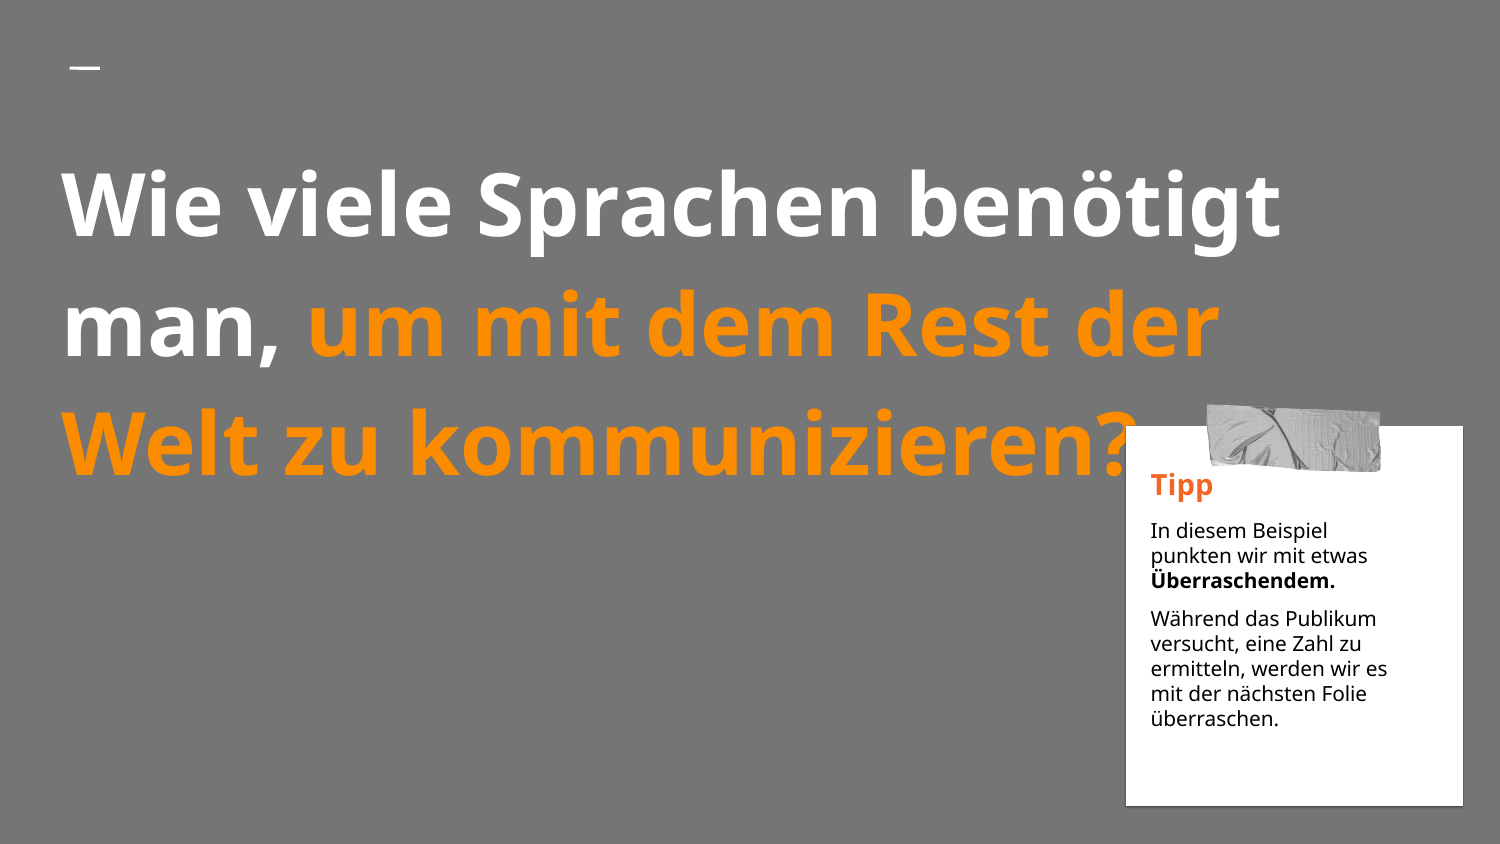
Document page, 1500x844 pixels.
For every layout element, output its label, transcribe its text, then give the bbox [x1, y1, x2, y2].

picture [1112, 404, 1476, 821]
title Wie viele Sprachen benötigt man, um mit dem Rest der Welt zu kommunizieren? [46, 128, 1365, 758]
text_box Tipp In diesem Beispiel punkten wir mit etwas Überraschendem. Während das Publikum versucht, eine Zahl zu ermitteln, werden wir es mit der nächsten Folie überraschen. [1135, 451, 1452, 781]
